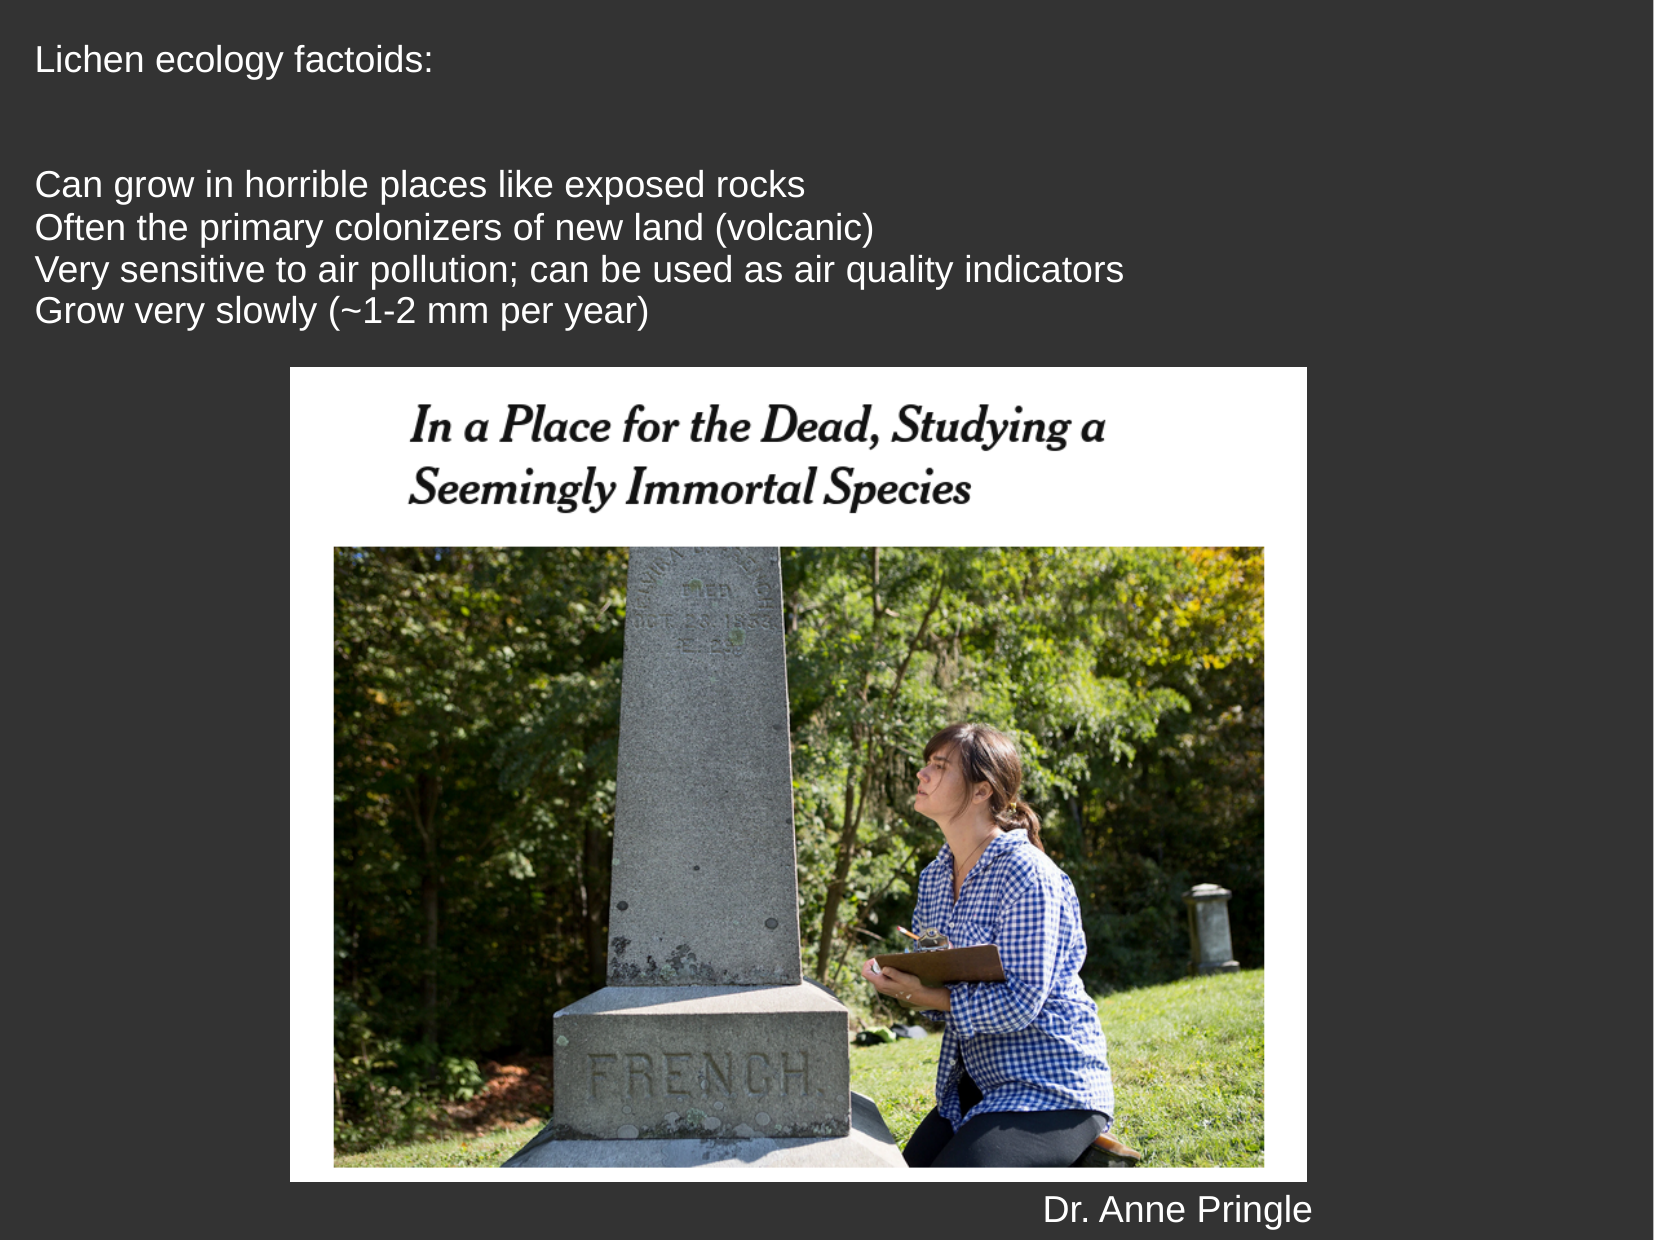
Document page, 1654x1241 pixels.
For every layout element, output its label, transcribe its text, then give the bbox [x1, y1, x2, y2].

picture [290, 367, 1307, 1182]
text_box Lichen ecology factoids: Can grow in horrible places like exposed rocks Often the primary colonizers of new land (volcanic) Very sensitive to air pollution; can be used as air quality indicators Grow very slowly (~1-2 mm per year) [19, 30, 1624, 424]
text_box Dr. Anne Pringle [1027, 1181, 1422, 1238]
